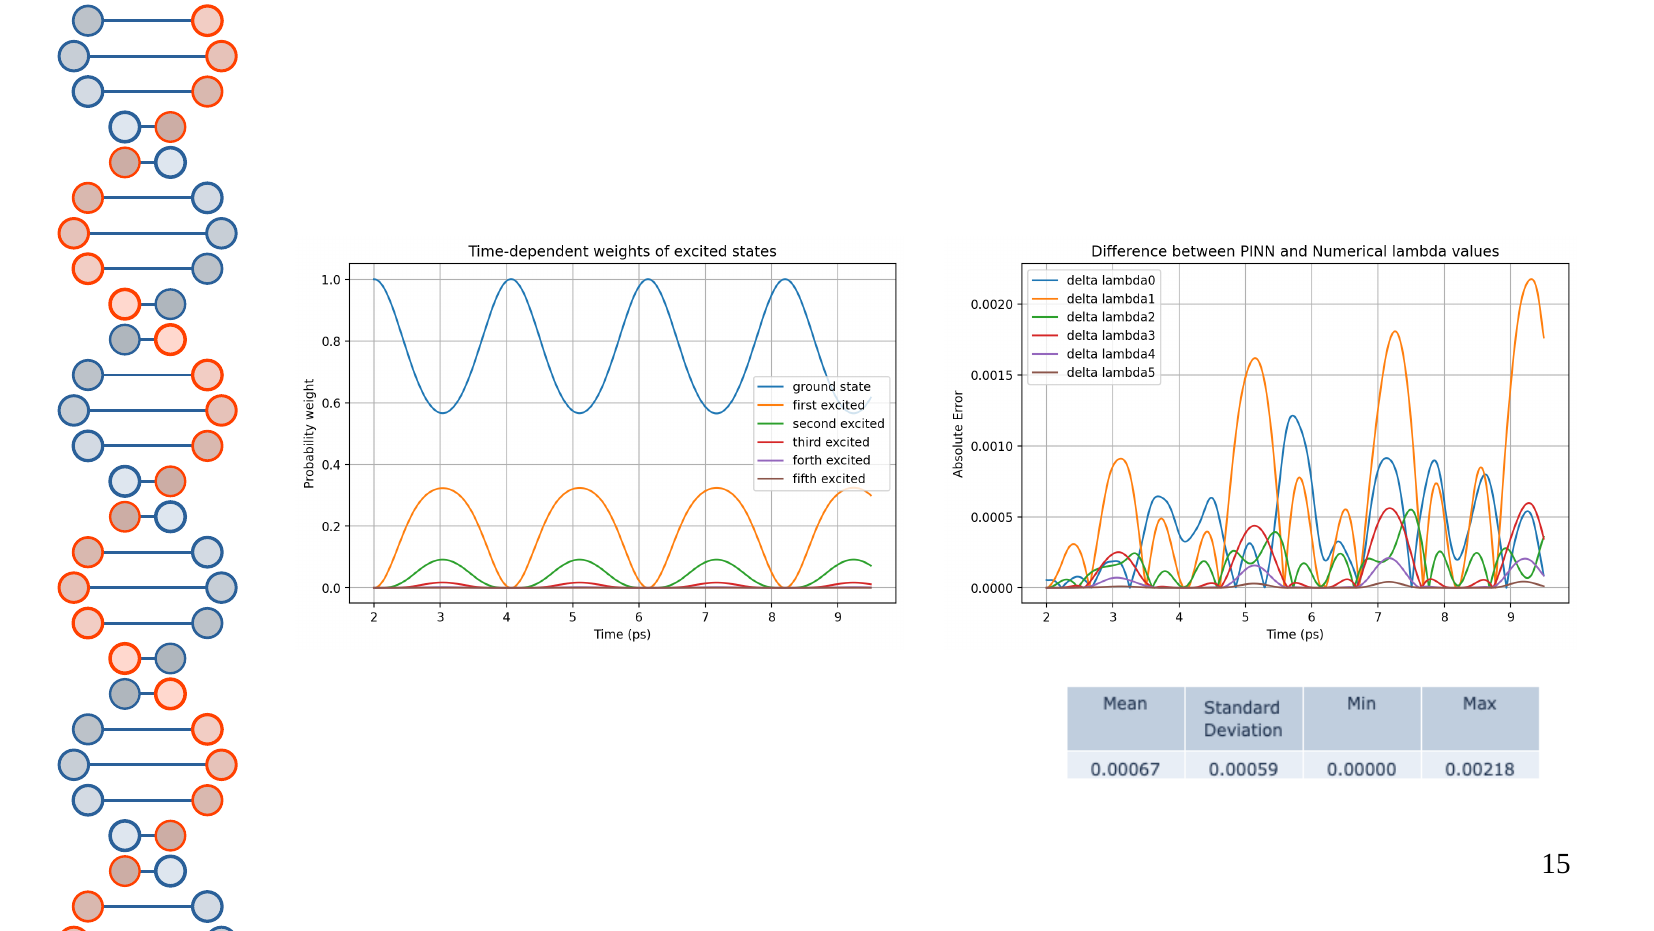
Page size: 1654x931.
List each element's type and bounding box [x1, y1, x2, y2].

picture [295, 236, 904, 650]
picture [944, 236, 1577, 650]
picture [1051, 669, 1567, 801]
